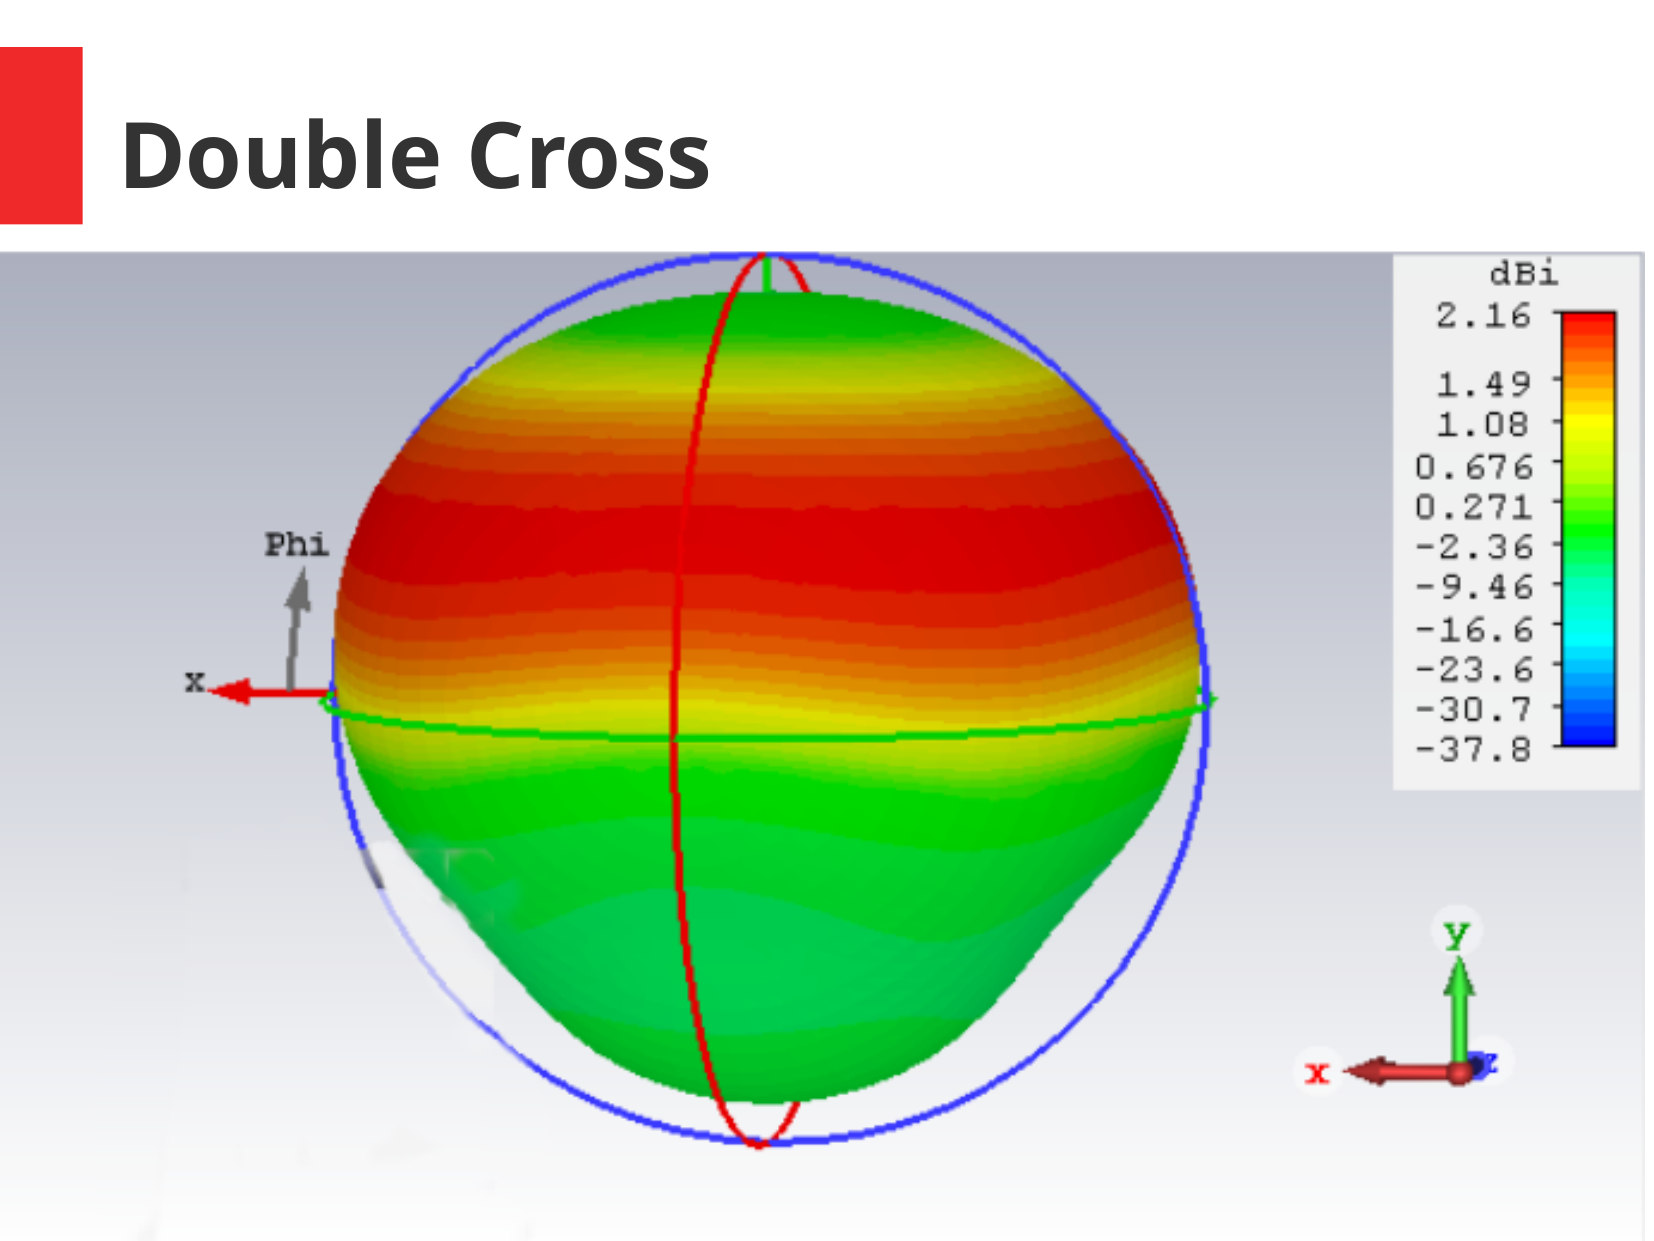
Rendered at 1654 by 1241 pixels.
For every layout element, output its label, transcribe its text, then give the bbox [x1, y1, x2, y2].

title Double Cross [118, 49, 1571, 250]
picture [0, 250, 1645, 1241]
